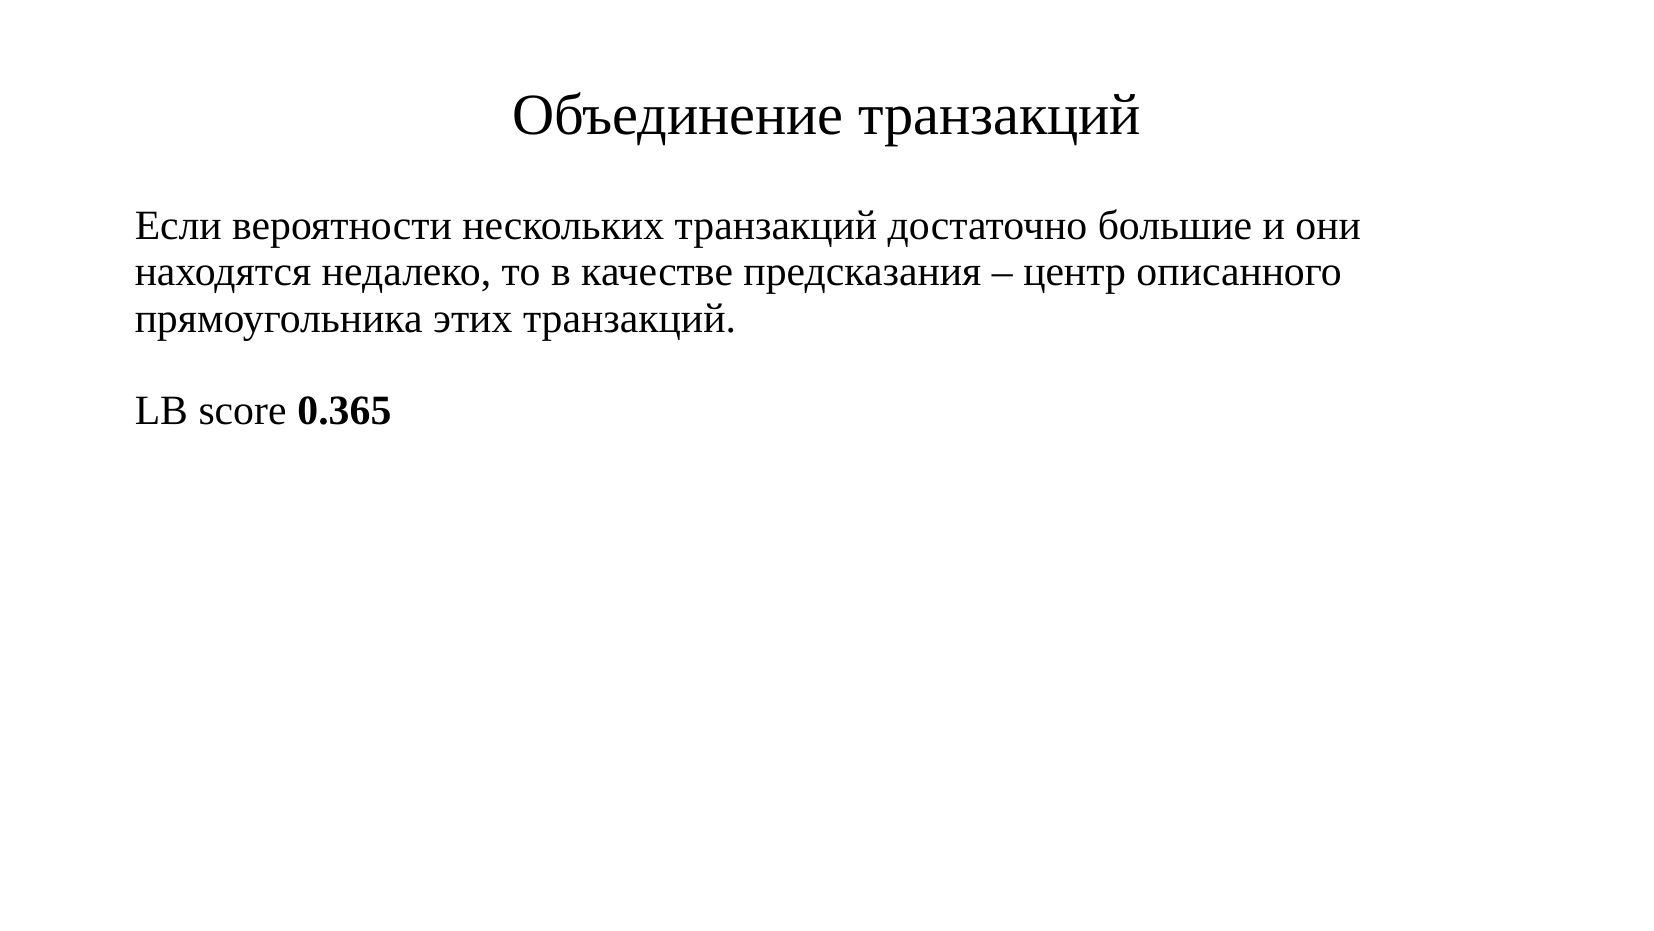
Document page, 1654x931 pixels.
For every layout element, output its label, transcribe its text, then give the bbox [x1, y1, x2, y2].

text_box Если вероятности нескольких транзакций достаточно большие и они находятся недалеко, то в качестве предсказания – центр описанного прямоугольника этих транзакций. LB score 0.365 [120, 195, 1388, 443]
text_box Объединение транзакций [497, 75, 1157, 155]
